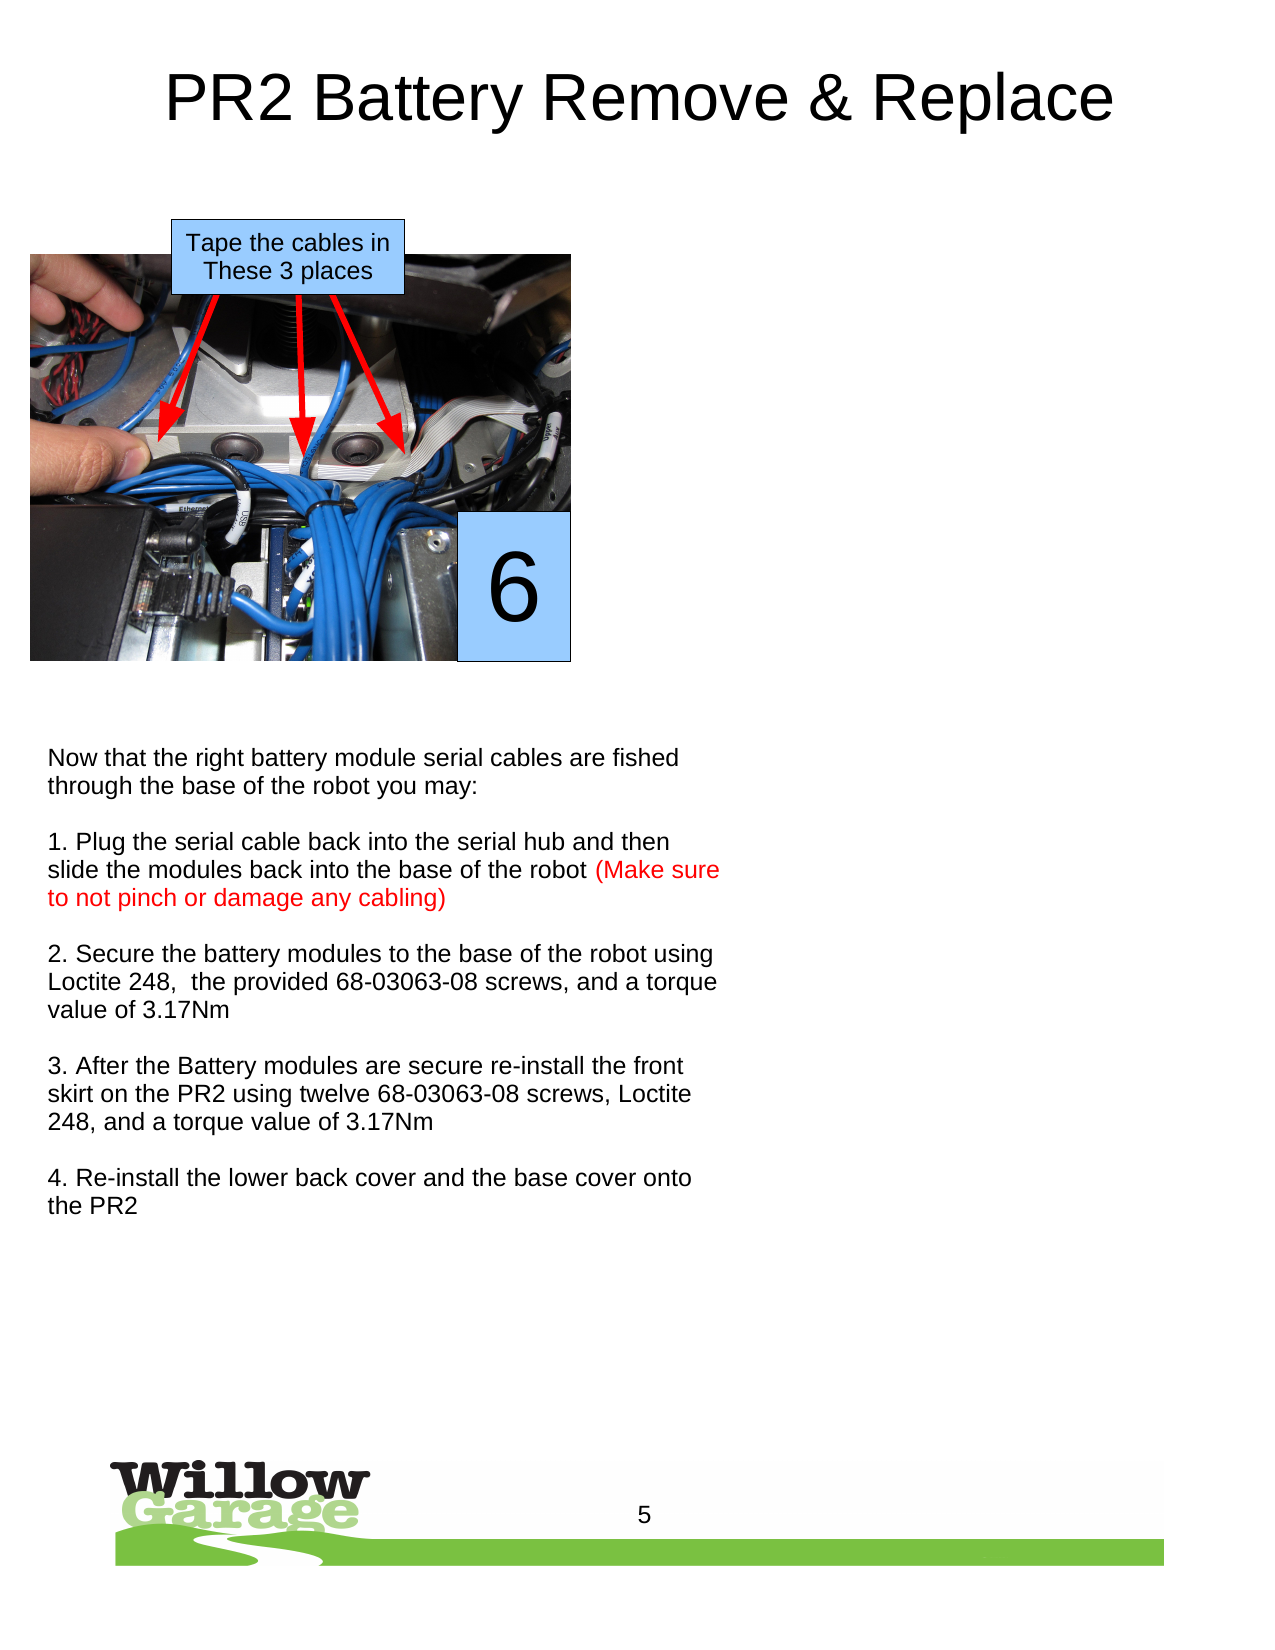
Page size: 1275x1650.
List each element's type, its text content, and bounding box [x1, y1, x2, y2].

text_box Tape the cables in These 3 places [171, 219, 405, 295]
text_box Now that the right battery module serial cables are fished through the base of the robot you may: Plug the serial cable back into the serial hub and then slide the modules back into the base of the robot (Make sure to not pinch or damage any cabling) Secure the battery modules to the base of the robot using Loctite 248, the provided 68-03063-08 screws, and a torque value of 3.17Nm After the Battery modules are secure re-install the front skirt on the PR2 using twelve 68-03063-08 screws, Loctite 248, and a torque value of 3.17Nm Re-install the lower back cover and the base cover onto the PR2 [32, 736, 741, 1268]
title PR2 Battery Remove & Replace [110, 47, 1164, 147]
text_box 6 [457, 511, 571, 662]
picture [30, 254, 571, 661]
picture [110, 1460, 1164, 1566]
